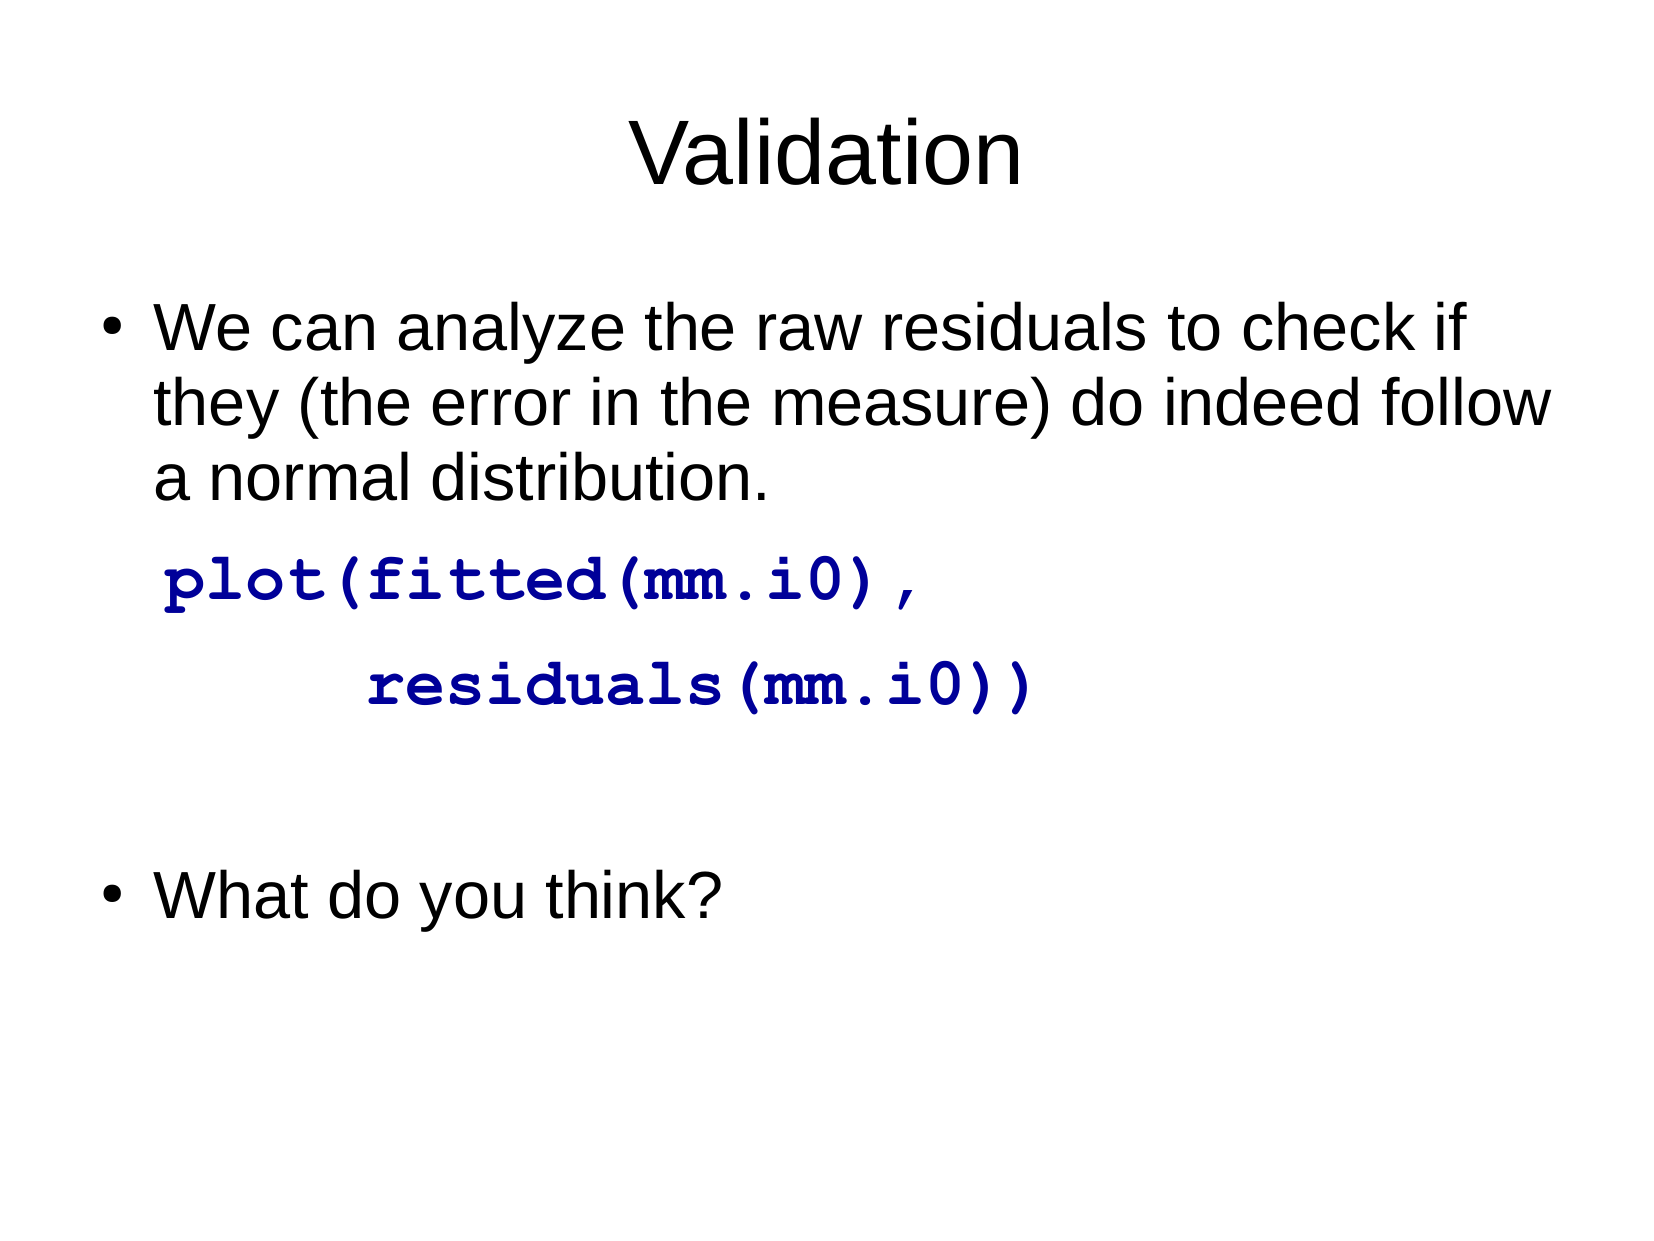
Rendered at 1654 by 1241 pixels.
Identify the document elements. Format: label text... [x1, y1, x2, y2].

title Validation [82, 49, 1571, 257]
list We can analyze the raw residuals to check if they (the error in the measure) do indeed follow a normal distribution. plot(fitted(mm.i0), residuals(mm.i0)) What do you think? [82, 290, 1571, 1010]
